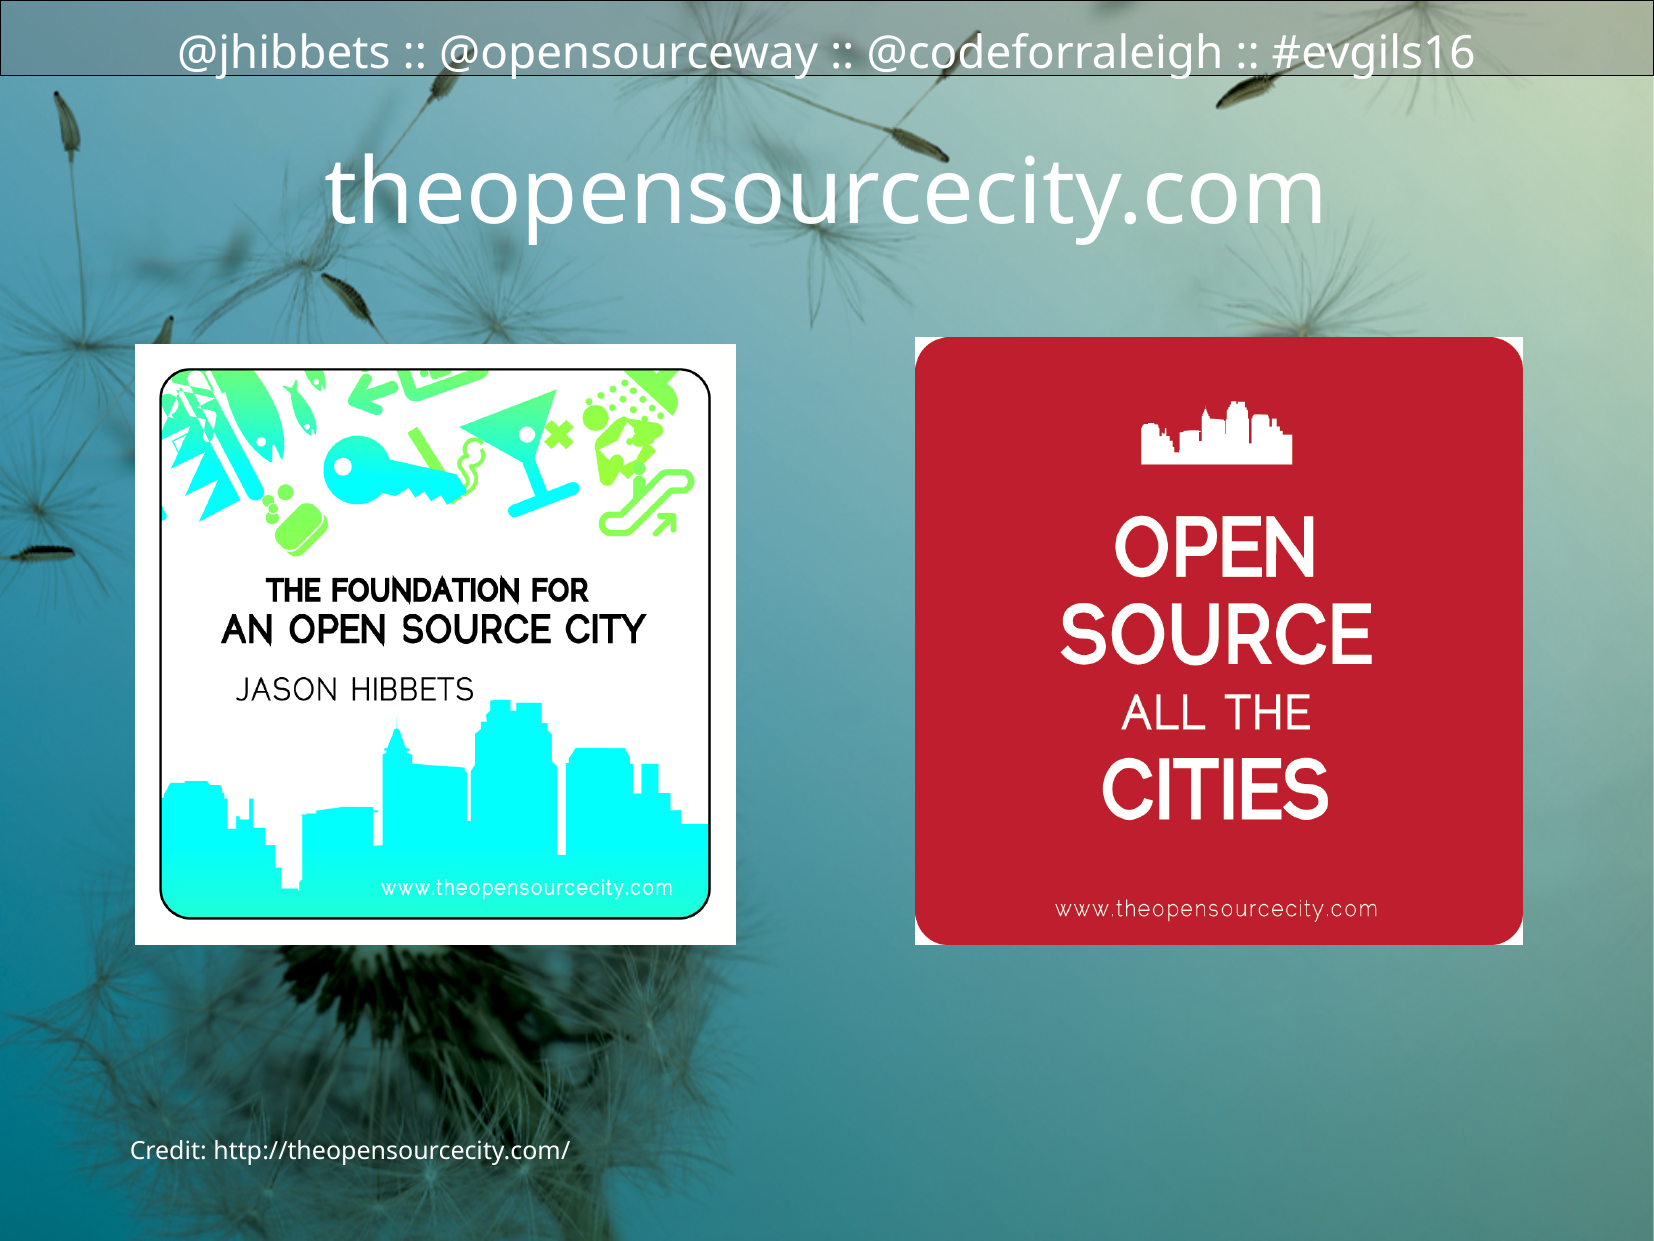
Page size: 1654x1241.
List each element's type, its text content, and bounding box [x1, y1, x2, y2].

text_box Credit: http://theopensourcecity.com/ [115, 1125, 593, 1165]
title theopensourcecity.com [82, 84, 1571, 292]
picture [0, 76, 1654, 1241]
